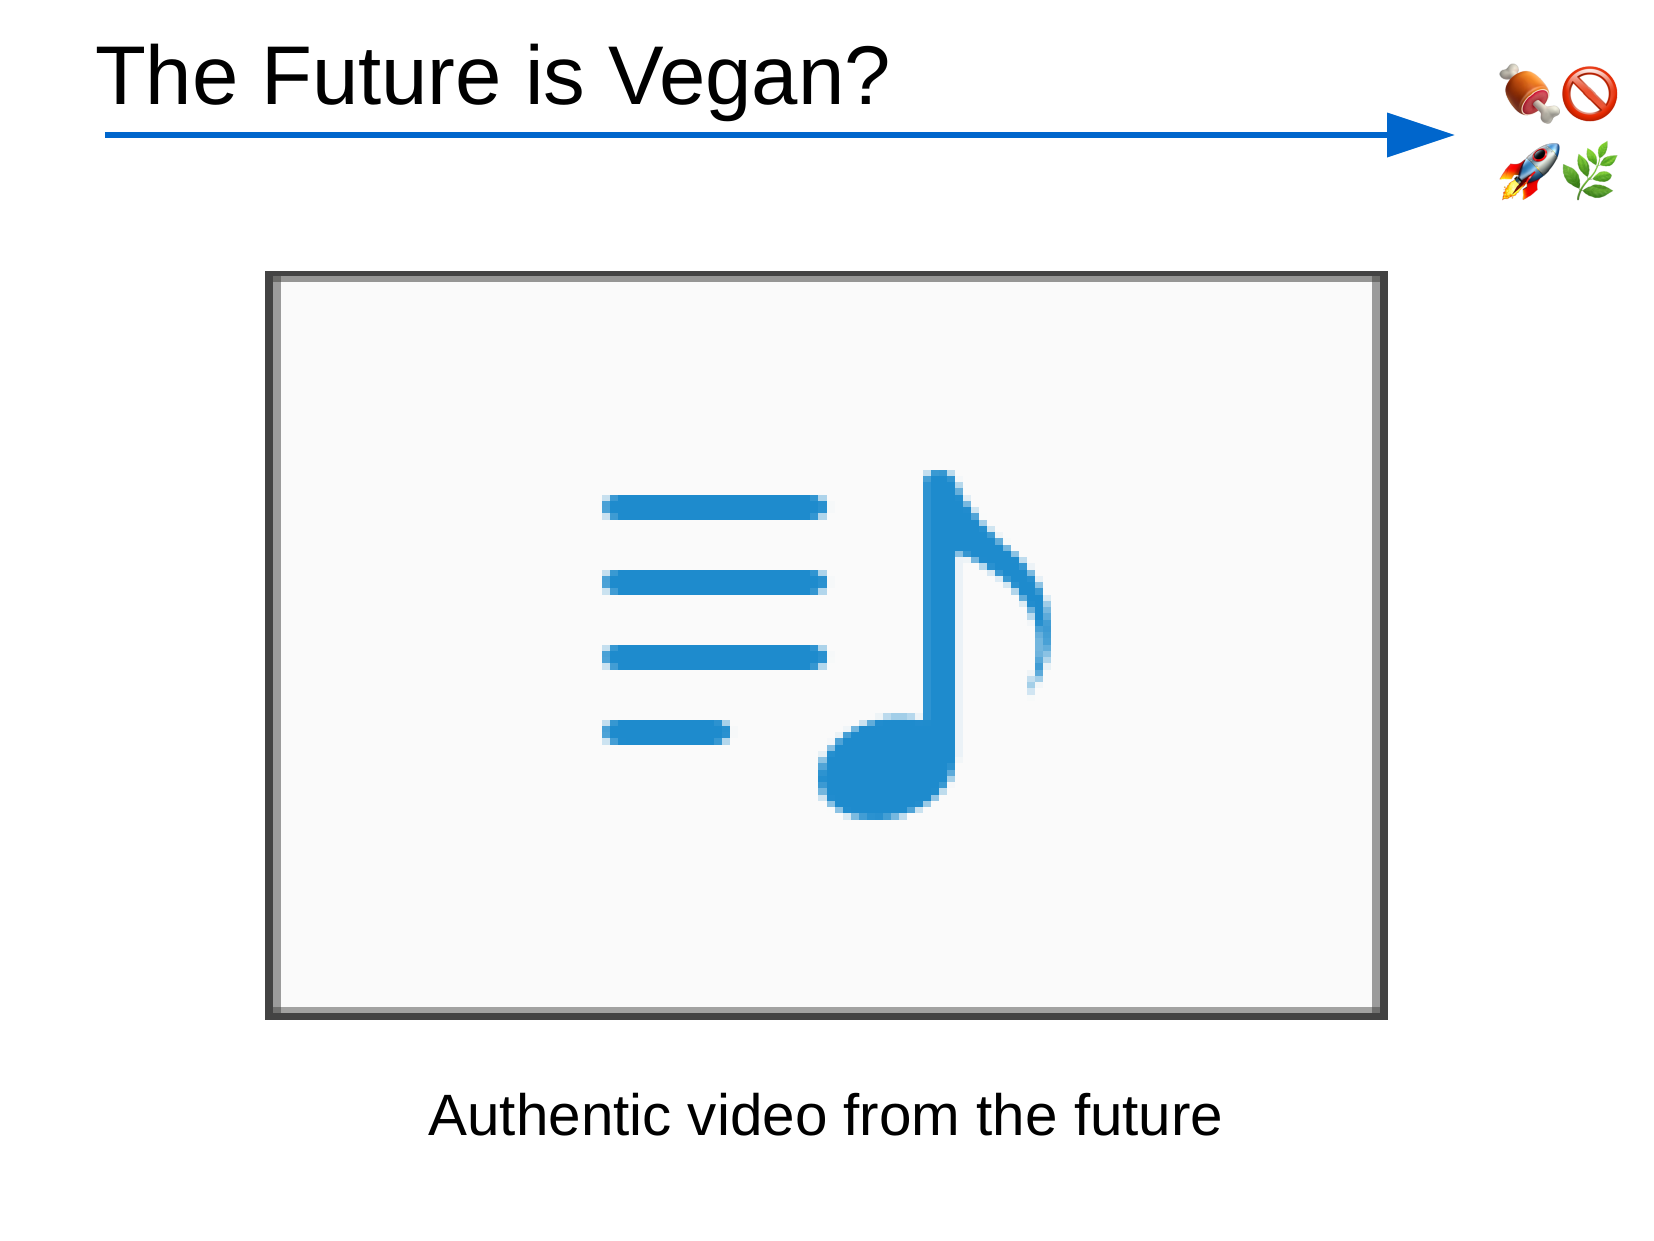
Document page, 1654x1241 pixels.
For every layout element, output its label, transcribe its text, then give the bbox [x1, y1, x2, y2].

picture [1499, 140, 1620, 201]
text_box [264, 270, 1389, 1021]
picture [1499, 63, 1620, 124]
text_box The Future is Vegan? [63, 5, 1380, 240]
text_box Authentic video from the future [413, 1075, 1240, 1156]
